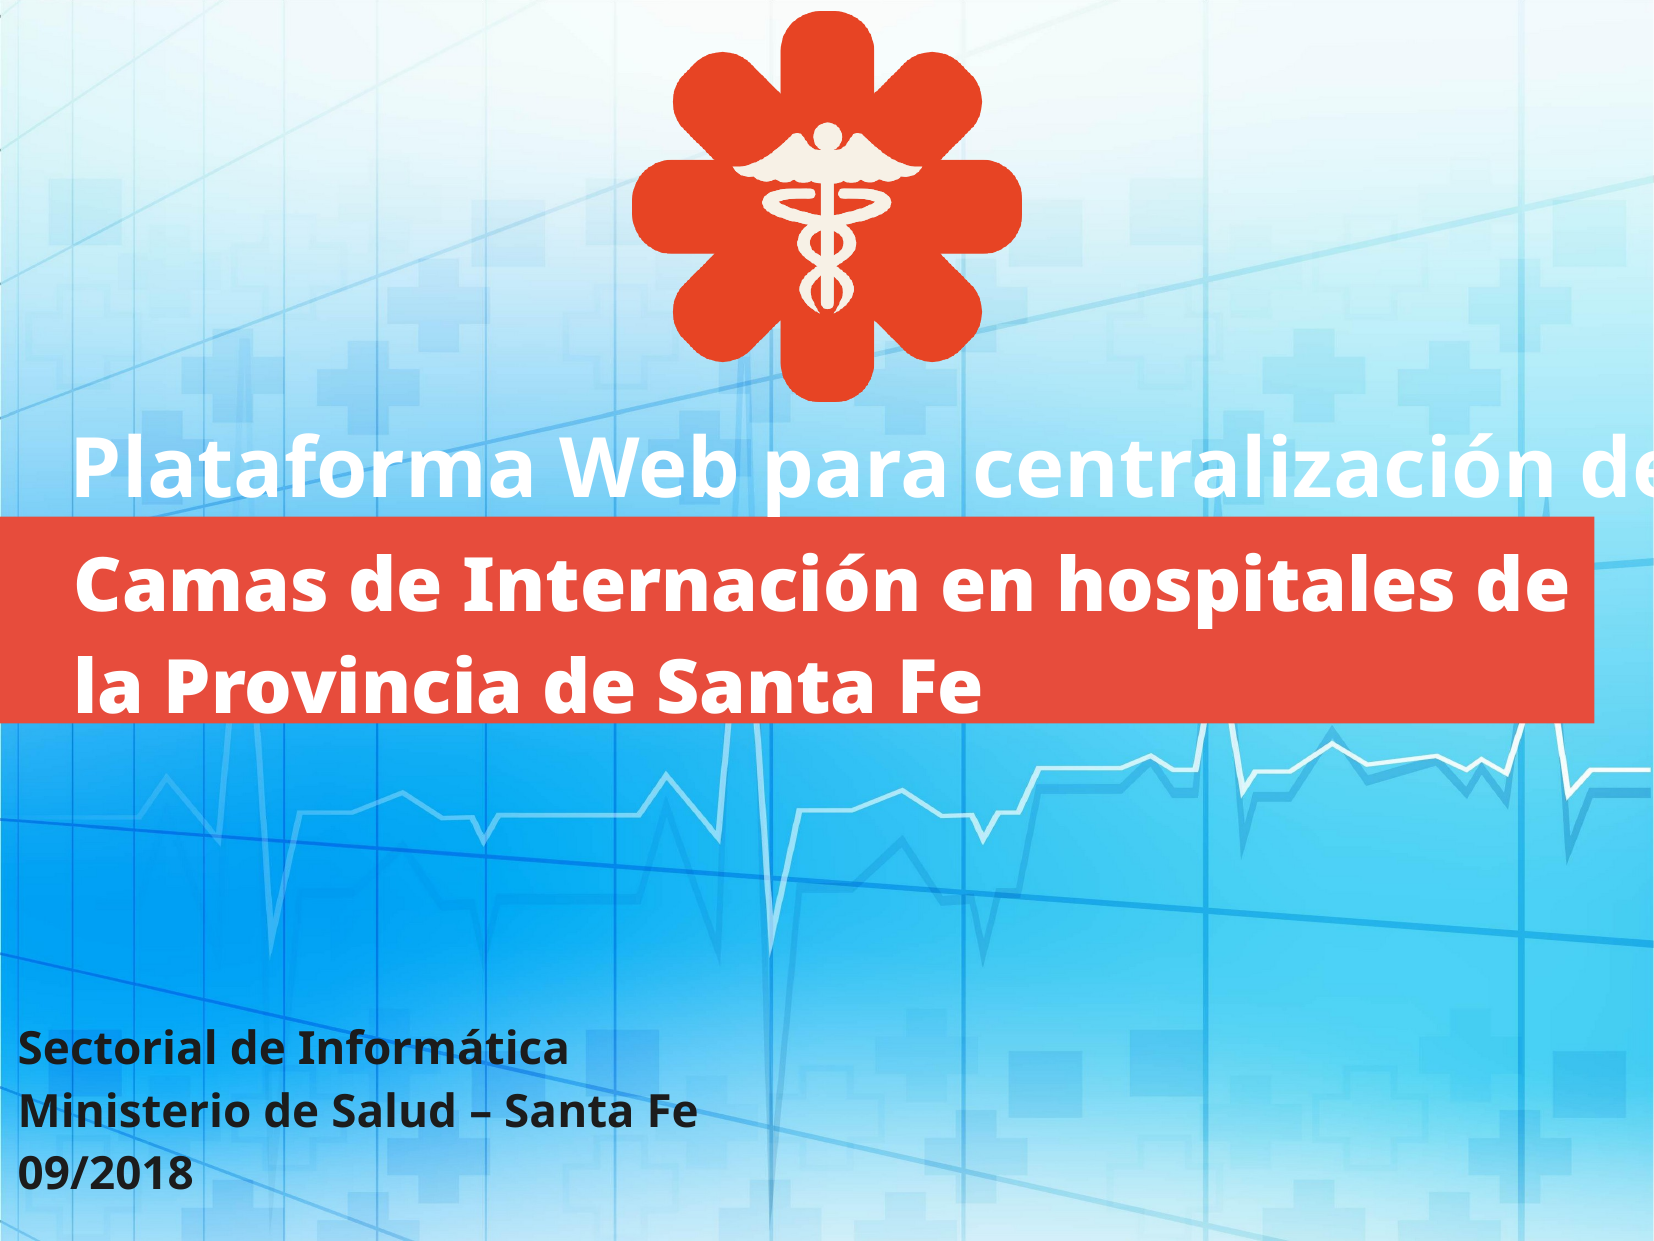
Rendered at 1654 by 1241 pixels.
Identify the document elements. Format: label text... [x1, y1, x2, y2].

picture [0, 0, 1654, 1241]
subtitle Sectorial de Informática Ministerio de Salud – Santa Fe 09/2018 [17, 1015, 1524, 1217]
title Camas de Internación en hospitales de la Provincia de Santa Fe [73, 531, 1609, 680]
picture [1648, 477, 1654, 487]
text_box Plataforma Web para centralización de [55, 401, 1495, 522]
picture [1649, 460, 1654, 469]
